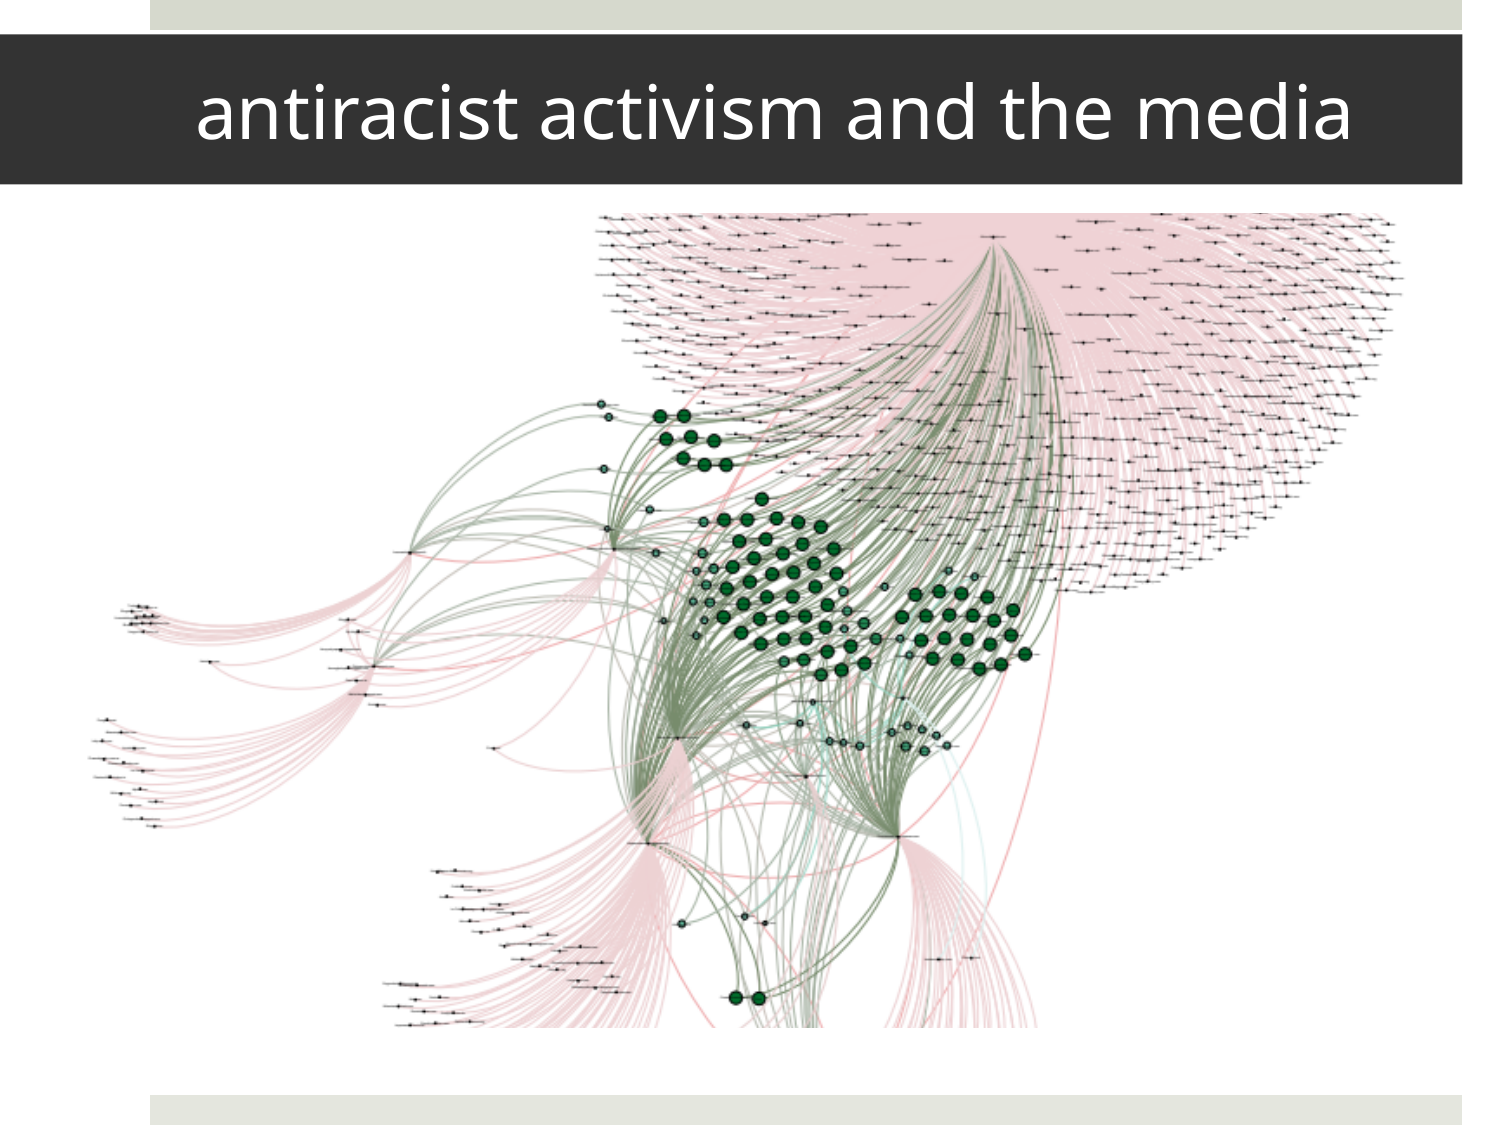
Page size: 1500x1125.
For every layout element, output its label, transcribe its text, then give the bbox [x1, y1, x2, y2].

picture [60, 213, 1432, 1028]
title antiracist activism and the media [0, 34, 1463, 185]
